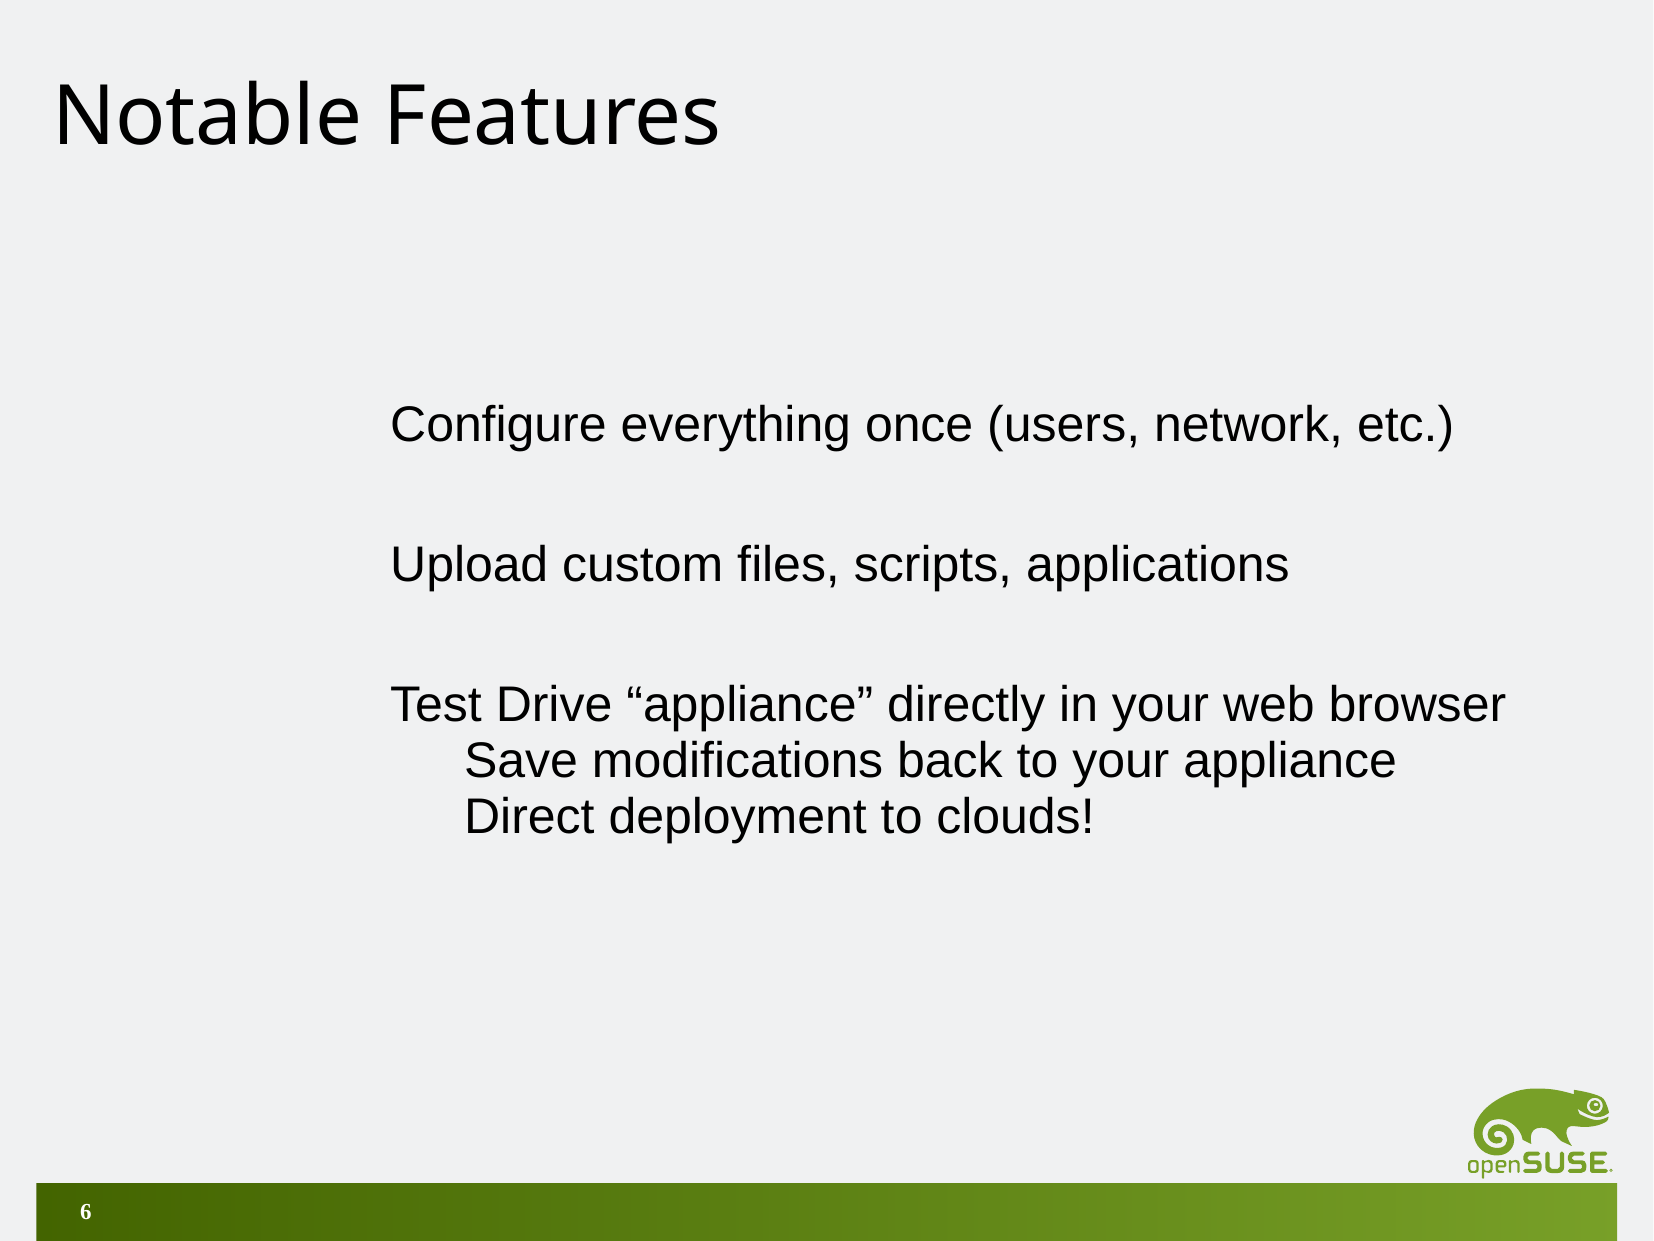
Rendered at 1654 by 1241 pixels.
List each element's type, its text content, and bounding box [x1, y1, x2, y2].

text_box Notable Features [37, 47, 675, 179]
text_box Configure everything once (users, network, etc.) Upload custom files, scripts, applications Test Drive “appliance” directly in your web browser Save modifications back to your appliance Direct deployment to clouds! [375, 388, 1554, 852]
picture [0, 0, 1654, 1241]
